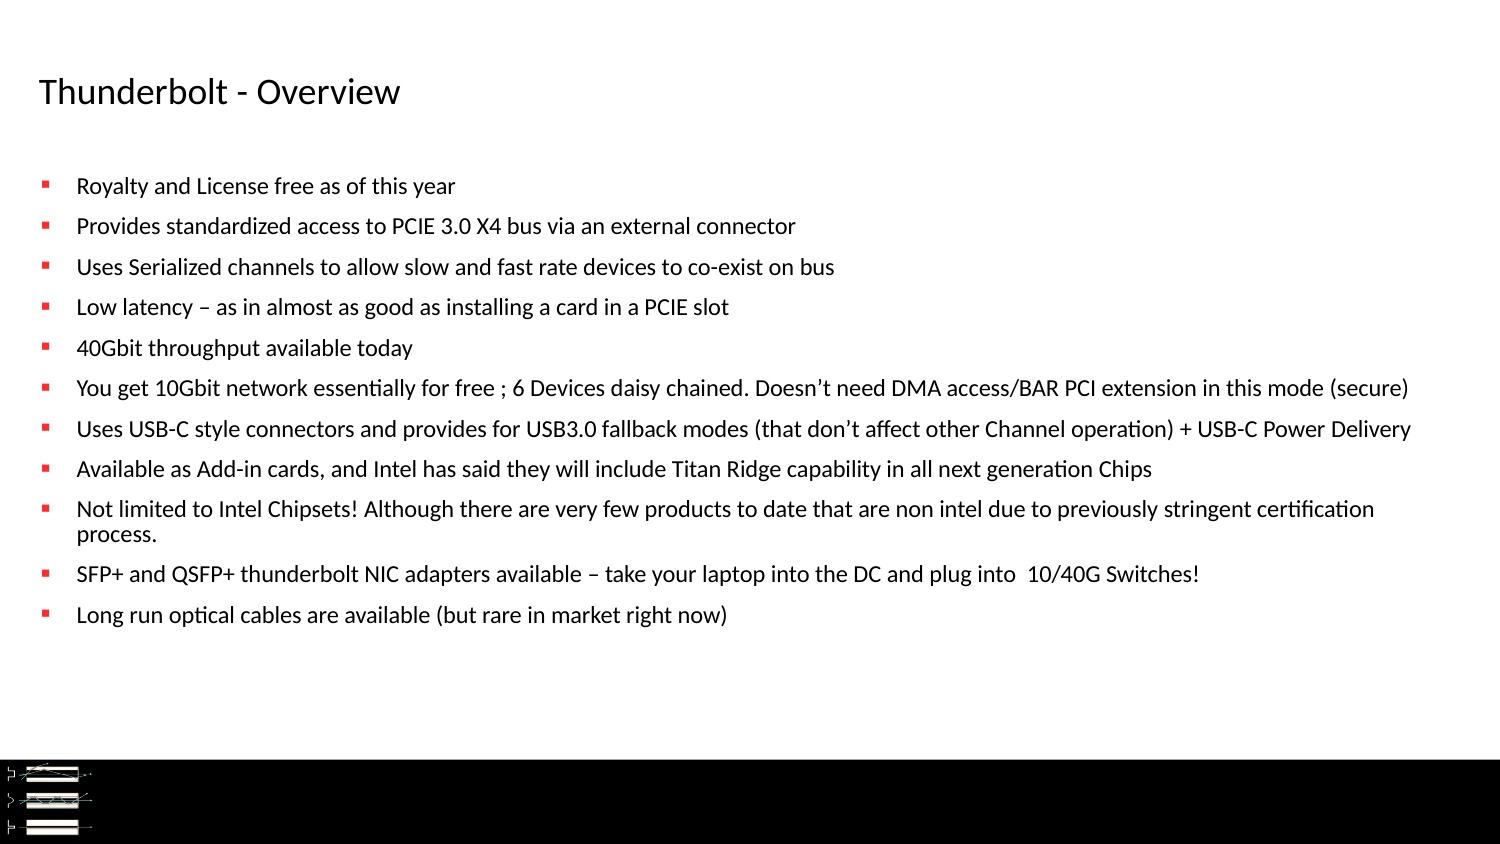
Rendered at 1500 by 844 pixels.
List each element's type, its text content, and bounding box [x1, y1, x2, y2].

list Royalty and License free as of this year Provides standardized access to PCIE 3.0 X4 bus via an external connector Uses Serialized channels to allow slow and fast rate devices to co-exist on bus Low latency – as in almost as good as installing a card in a PCIE slot 40Gbit throughput available today You get 10Gbit network essentially for free ; 6 Devices daisy chained. Doesn’t need DMA access/BAR PCI extension in this mode (secure) Uses USB-C style connectors and provides for USB3.0 fallback modes (that don’t affect other Channel operation) + USB-C Power Delivery Available as Add-in cards, and Intel has said they will include Titan Ridge capability in all next generation Chips Not limited to Intel Chipsets! Although there are very few products to date that are non intel due to previously stringent certification process. SFP+ and QSFP+ thunderbolt NIC adapters available – take your laptop into the DC and plug into 10/40G Switches! Long run optical cables are available (but rare in market right now) [25, 168, 1450, 682]
title Thunderbolt - Overview [38, 24, 1464, 166]
picture [5, 761, 95, 837]
